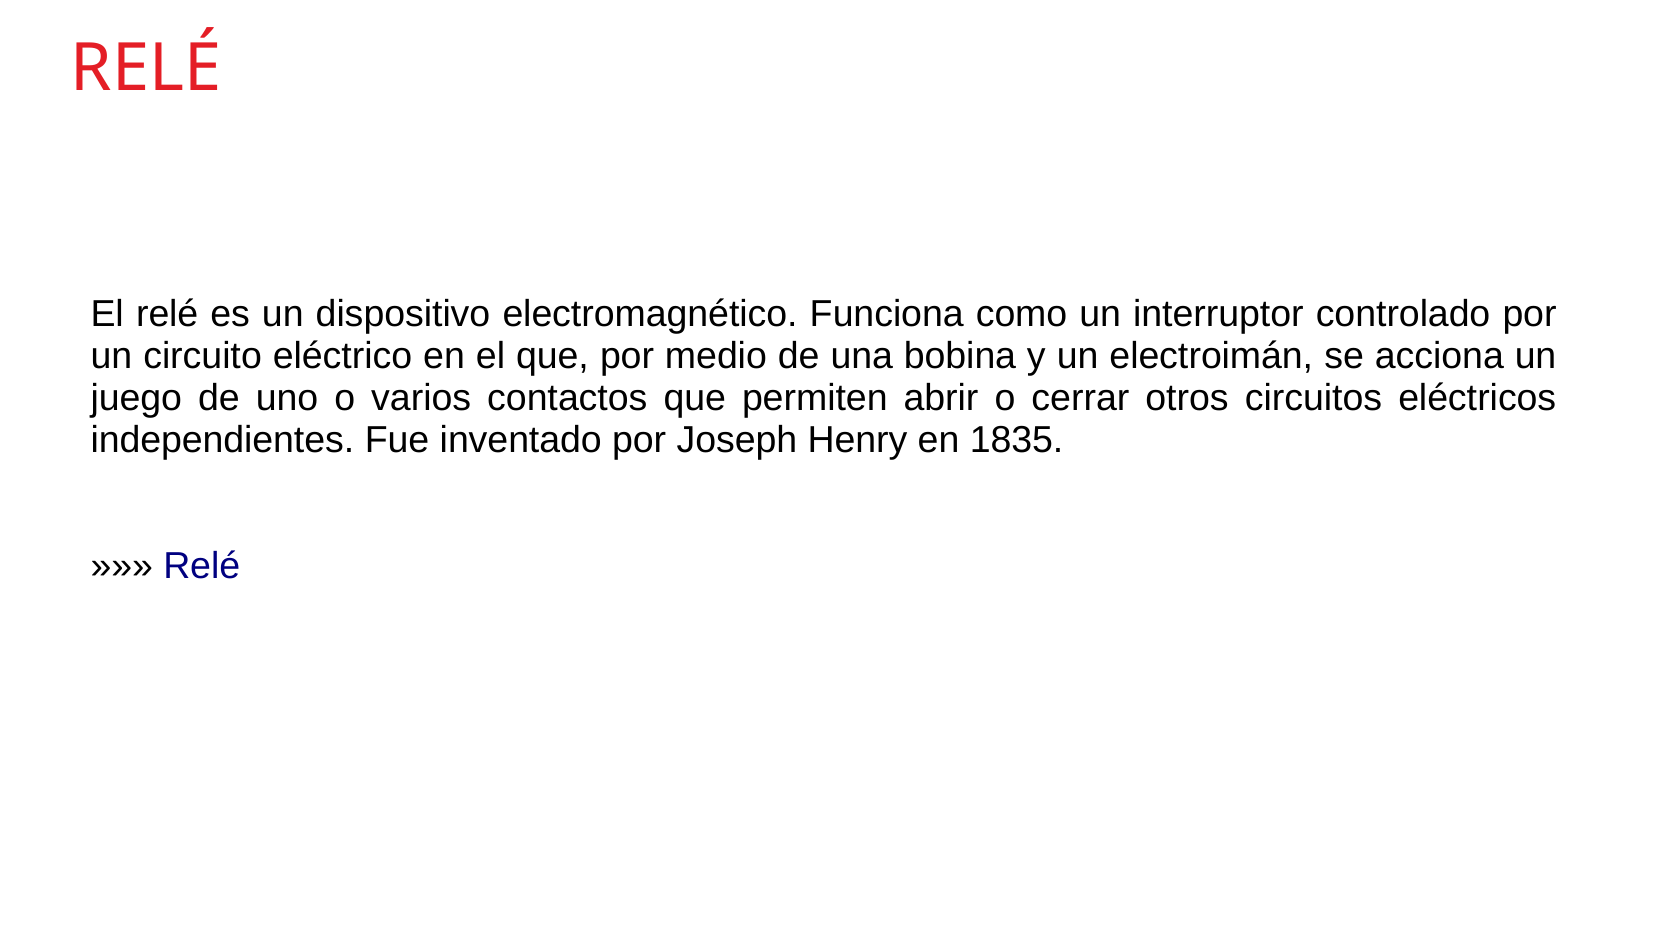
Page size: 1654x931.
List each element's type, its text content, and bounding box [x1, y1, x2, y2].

text_box El relé es un dispositivo electromagnético. Funciona como un interruptor controlado por un circuito eléctrico en el que, por medio de una bobina y un electroimán, se acciona un juego de uno o varios contactos que permiten abrir o cerrar otros circuitos eléctricos independientes. Fue inventado por Joseph Henry en 1835. »»» Relé [75, 285, 1578, 816]
title RELÉ [70, 11, 1347, 118]
